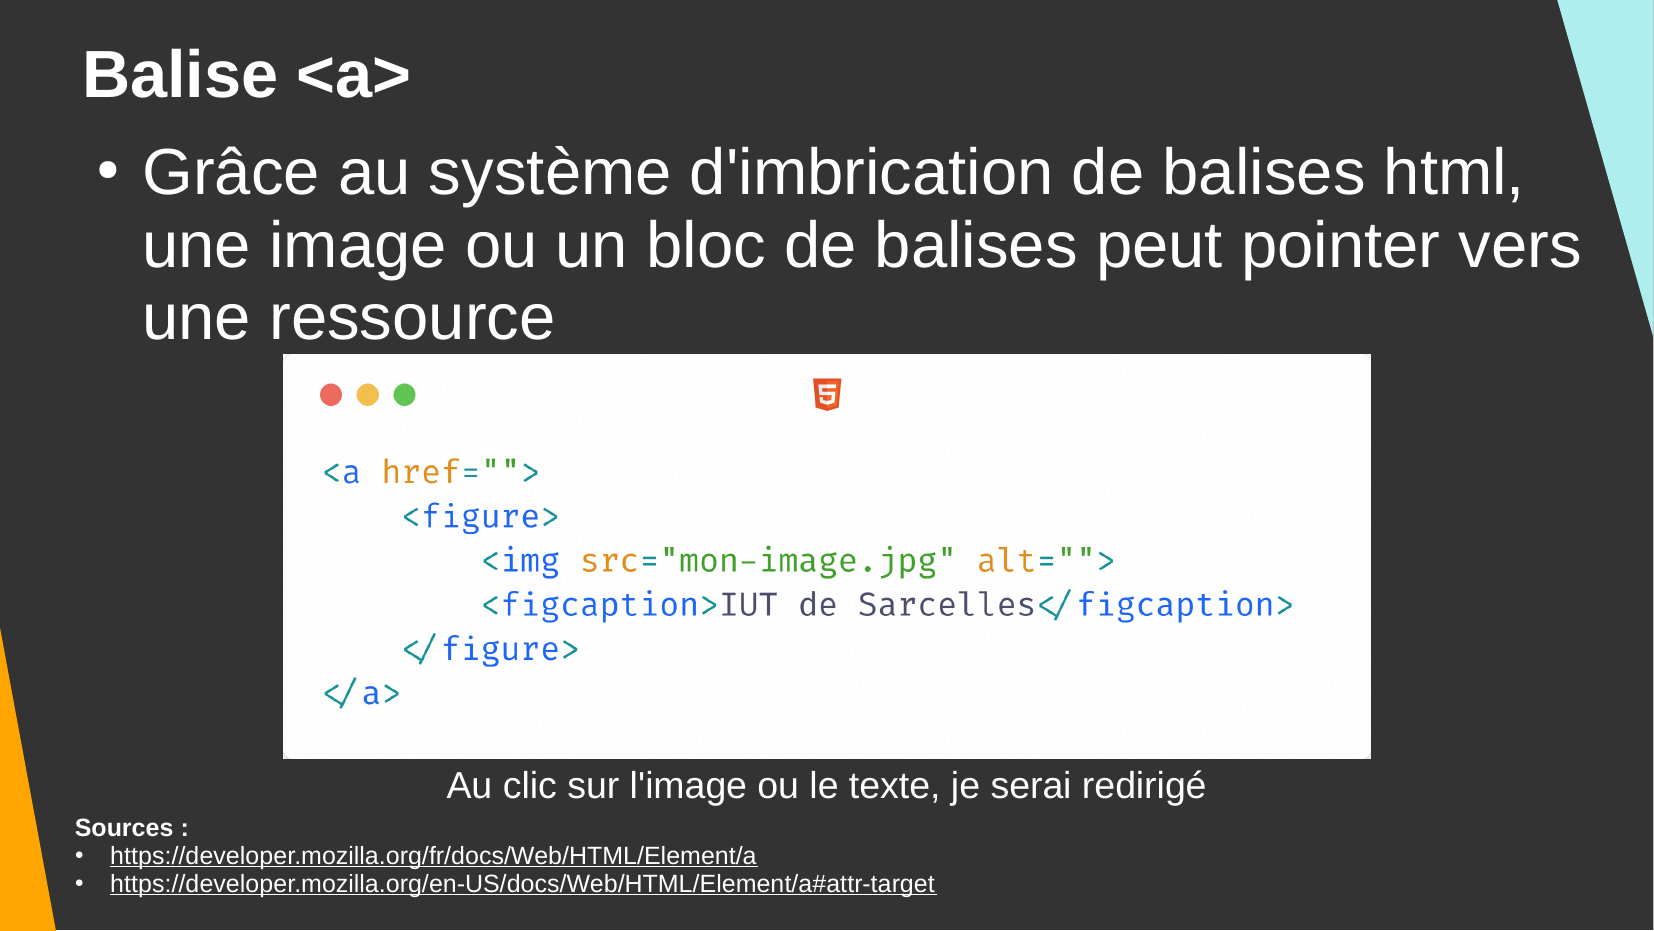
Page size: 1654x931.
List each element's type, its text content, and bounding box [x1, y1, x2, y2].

text_box [0, 627, 56, 931]
picture [283, 354, 1371, 759]
text_box Sources : https://developer.mozilla.org/fr/docs/Web/HTML/Element/a https://developer.mozilla.org/en-US/docs/Web/HTML/Element/a#attr-target [60, 806, 1546, 931]
list Grâce au système d'imbrication de balises html, une image ou un bloc de balises peut pointer vers une ressource [80, 135, 1605, 355]
text_box [1557, 0, 1654, 340]
title Au clic sur l'image ou le texte, je serai redirigé [299, 764, 1355, 815]
title Balise <a> [82, 37, 1571, 114]
